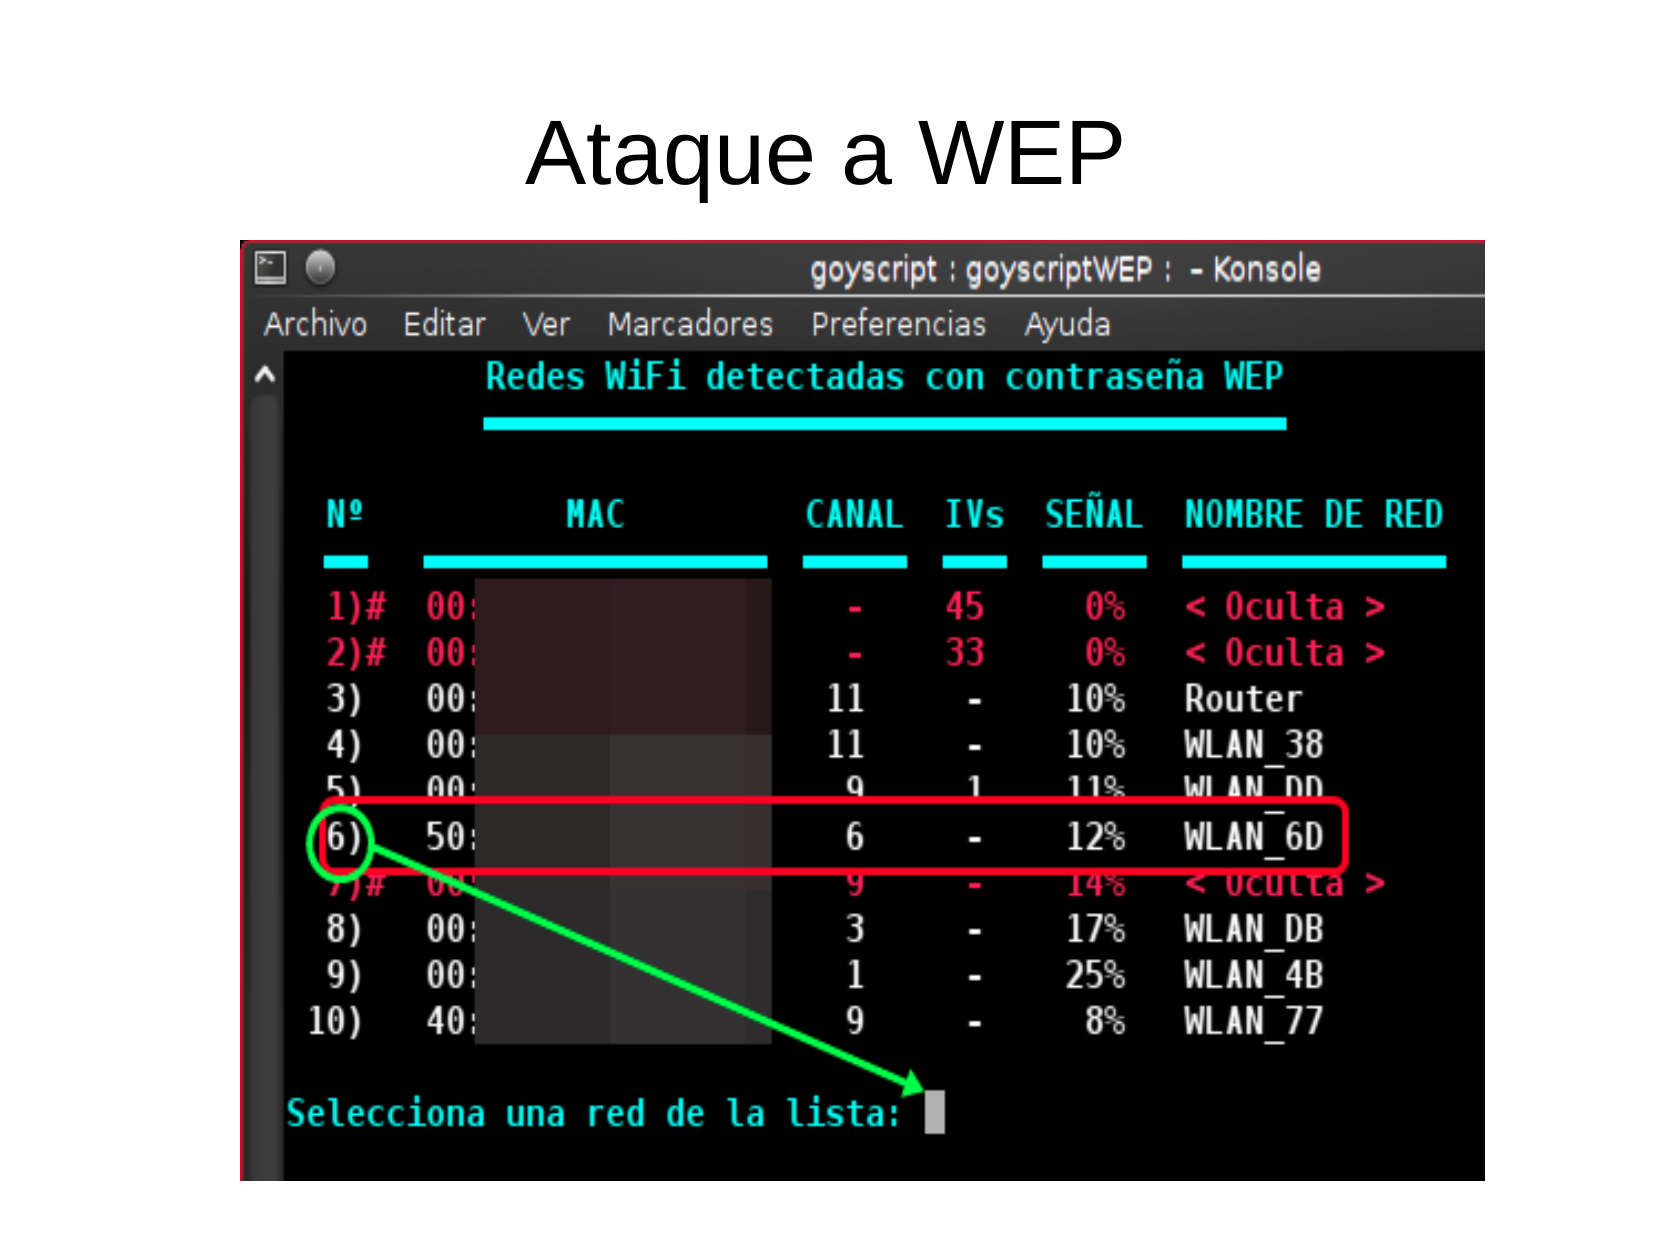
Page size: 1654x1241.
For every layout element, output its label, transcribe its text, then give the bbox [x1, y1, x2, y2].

picture [240, 240, 1486, 1181]
title Ataque a WEP [82, 49, 1571, 257]
